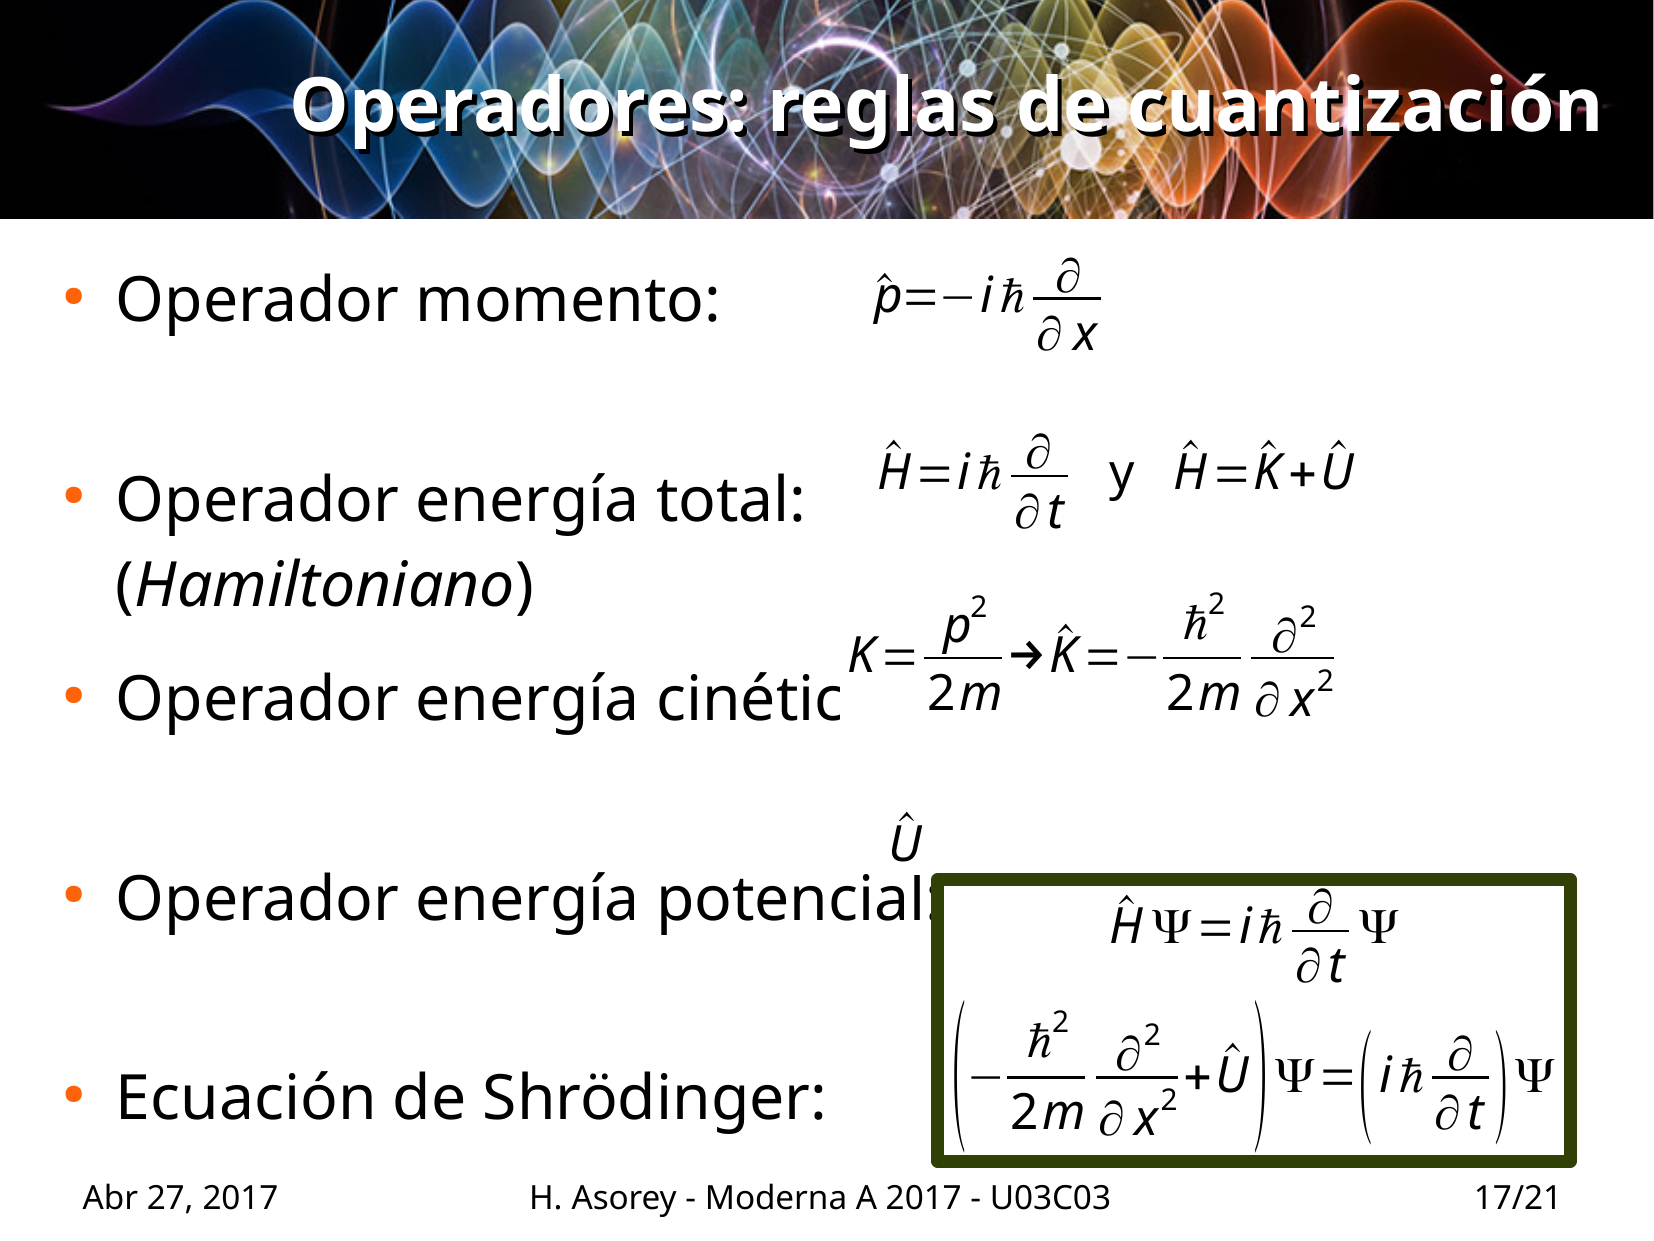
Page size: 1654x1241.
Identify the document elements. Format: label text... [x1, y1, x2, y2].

picture [0, 0, 1654, 219]
list Operador momento: Operador energía total: (Hamiltoniano) Operador energía cinética: Operador energía potencial: Ecuación de Shrödinger: [45, 255, 1606, 1156]
chart [870, 431, 1363, 541]
chart [943, 885, 1565, 1156]
title Operadores: reglas de cuantización [45, 15, 1606, 191]
chart [882, 810, 931, 875]
chart [863, 255, 1111, 364]
chart [840, 585, 1343, 729]
